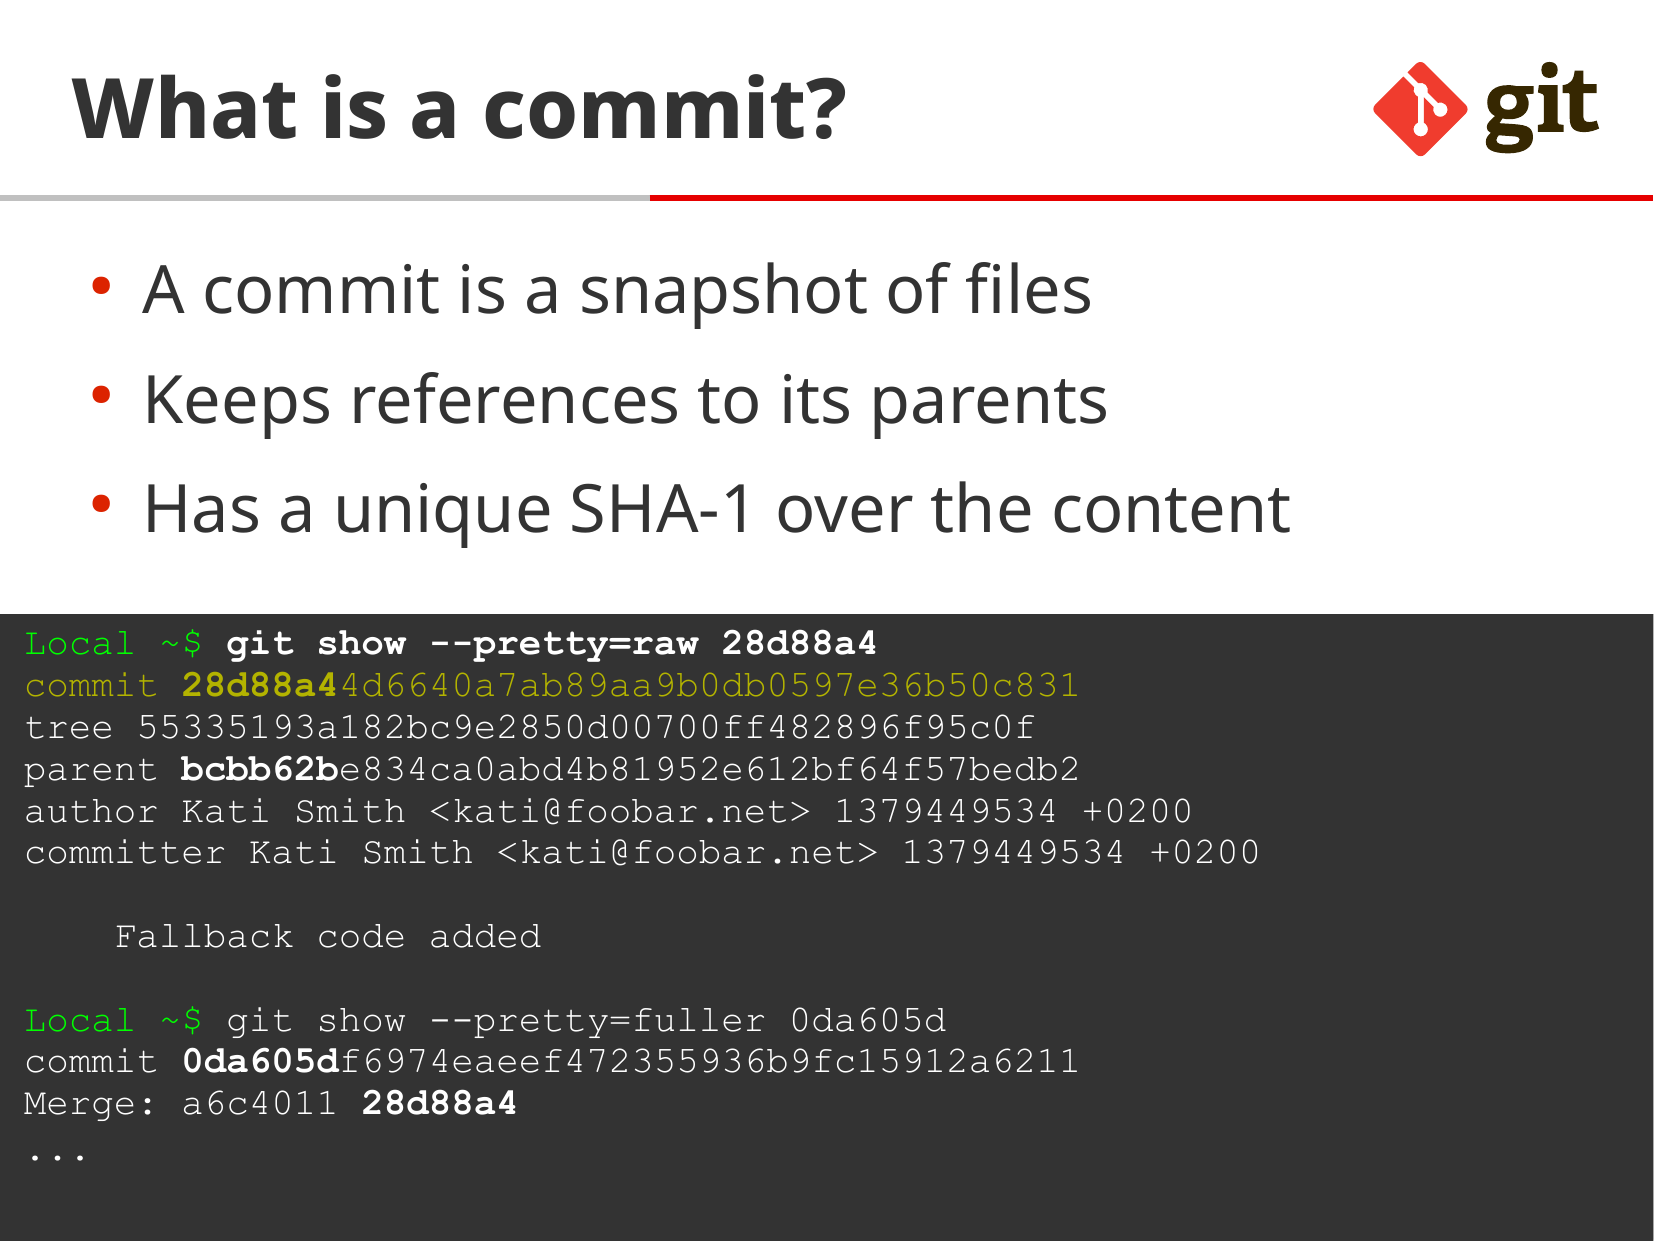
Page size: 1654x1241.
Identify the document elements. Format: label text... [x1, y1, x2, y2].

text_box Local ~$ git show --pretty=raw 28d88a4 commit 28d88a44d6640a7ab89aa9b0db0597e36b50c831 tree 55335193a182bc9e2850d00700ff482896f95c0f parent bcbb62be834ca0abd4b81952e612bf64f57bedb2 author Kati Smith <kati@foobar.net> 1379449534 +0200 committer Kati Smith <kati@foobar.net> 1379449534 +0200 Fallback code added Local ~$ git show --pretty=fuller 0da605d commit 0da605df6974eaeef472355936b9fc15912a6211 Merge: a6c4011 28d88a4 ... [0, 614, 1654, 1241]
list A commit is a snapshot of files Keeps references to its parents Has a unique SHA-1 over the content [56, 239, 1595, 579]
title What is a commit? [56, 36, 1546, 175]
